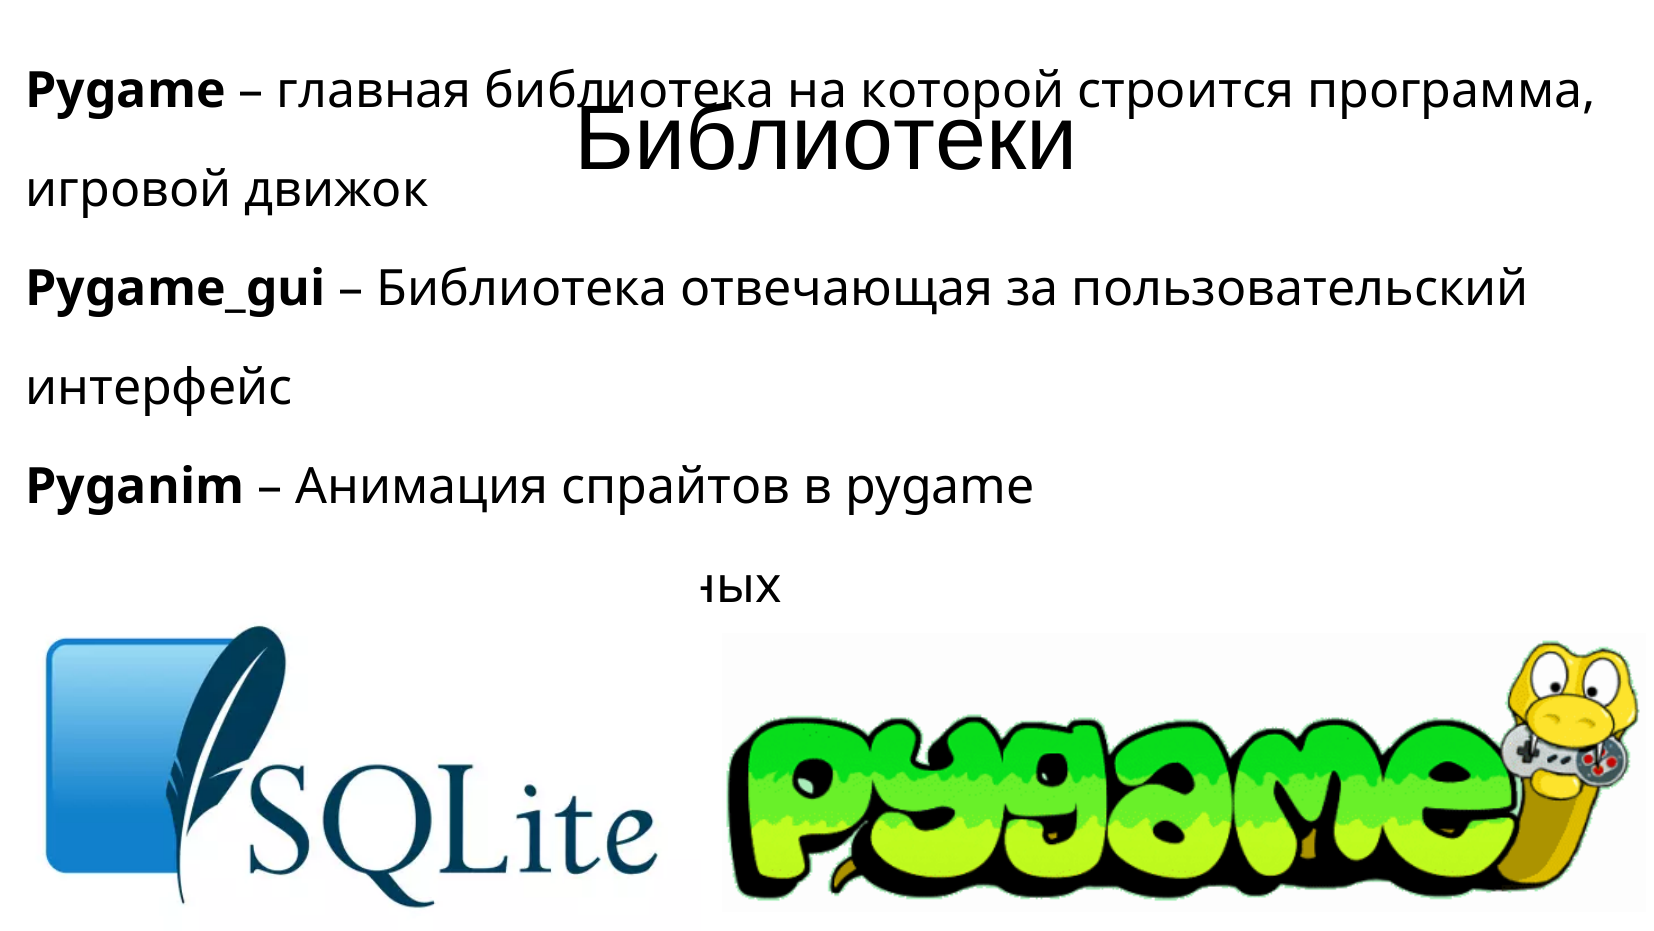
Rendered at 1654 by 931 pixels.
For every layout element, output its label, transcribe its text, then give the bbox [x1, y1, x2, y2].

picture [11, 557, 701, 931]
title Библиотеки [82, 37, 1571, 189]
picture [722, 633, 1646, 912]
subtitle Pygame – главная библиотека на которой строится программа, игровой движок Pygame_gui – Библиотека отвечающая за пользовательский интерфейс Pyganim – Анимация спрайтов в pygame Sqlite3 – Связь с базой данных [25, 189, 1654, 833]
